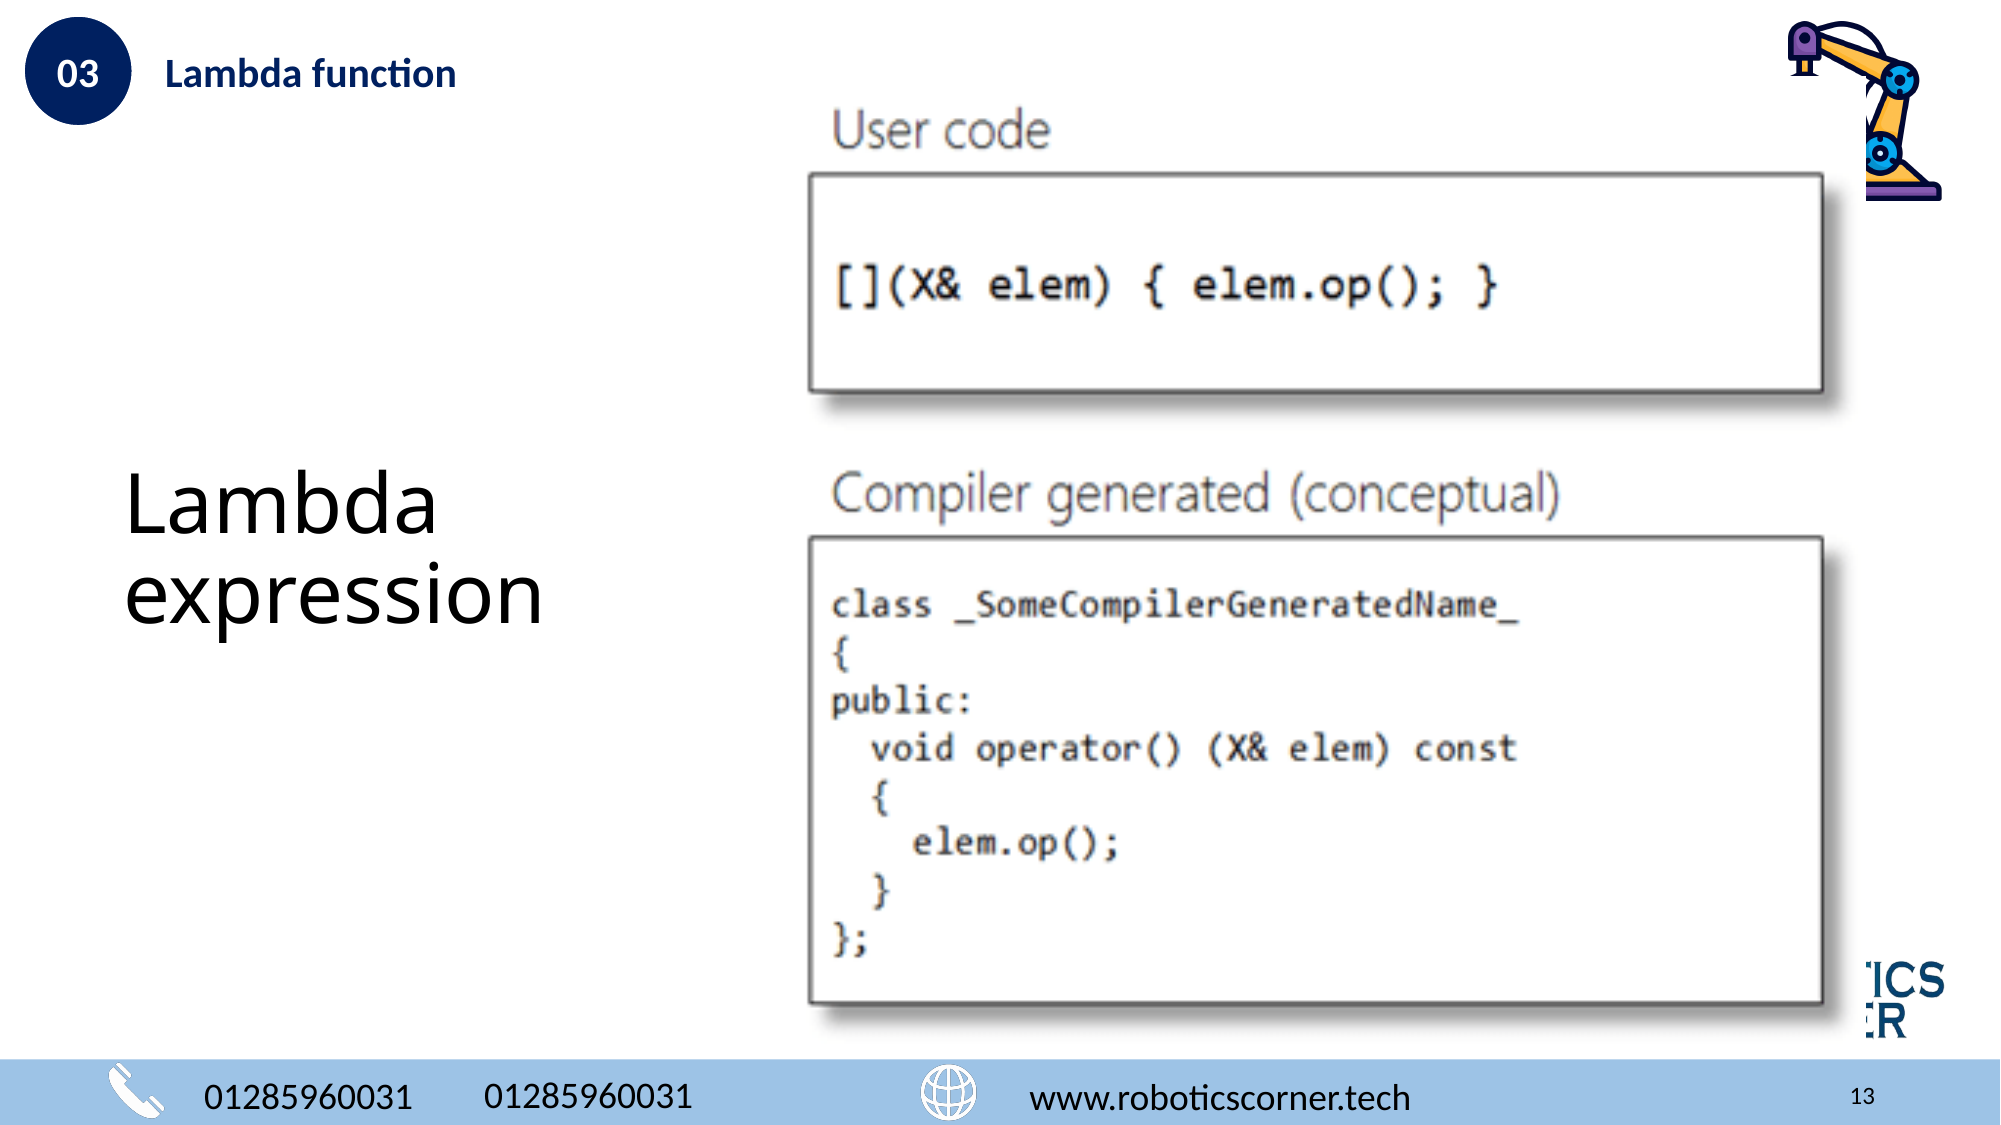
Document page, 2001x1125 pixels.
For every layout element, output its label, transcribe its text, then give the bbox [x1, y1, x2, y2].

picture [915, 1059, 981, 1125]
text_box 03 [22, 14, 134, 128]
picture [797, 21, 1953, 1059]
text_box Lambda function [150, 38, 622, 103]
title Lambda expression [108, 453, 676, 736]
picture [103, 1057, 170, 1124]
